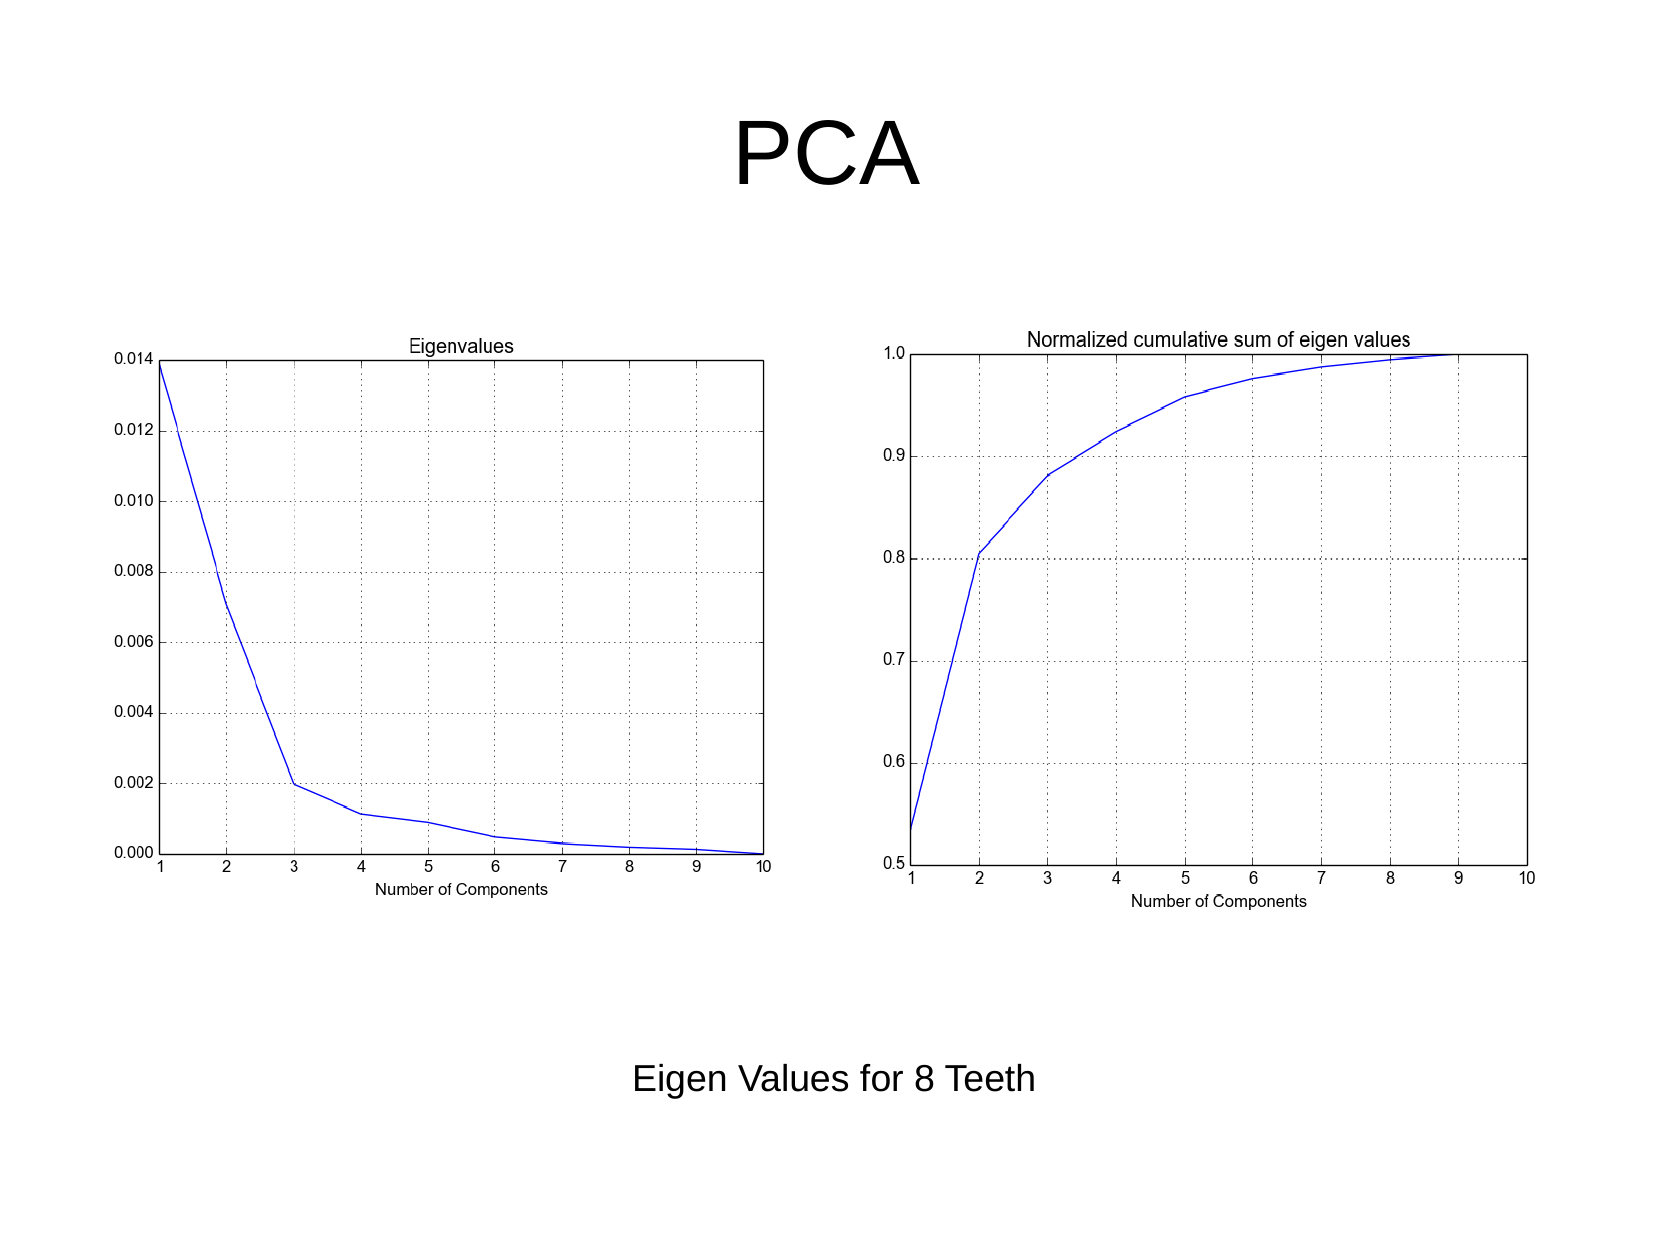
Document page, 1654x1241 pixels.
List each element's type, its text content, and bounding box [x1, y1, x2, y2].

picture [61, 291, 1606, 929]
text_box Eigen Values for 8 Teeth [15, 1050, 1654, 1107]
title PCA [82, 49, 1571, 257]
